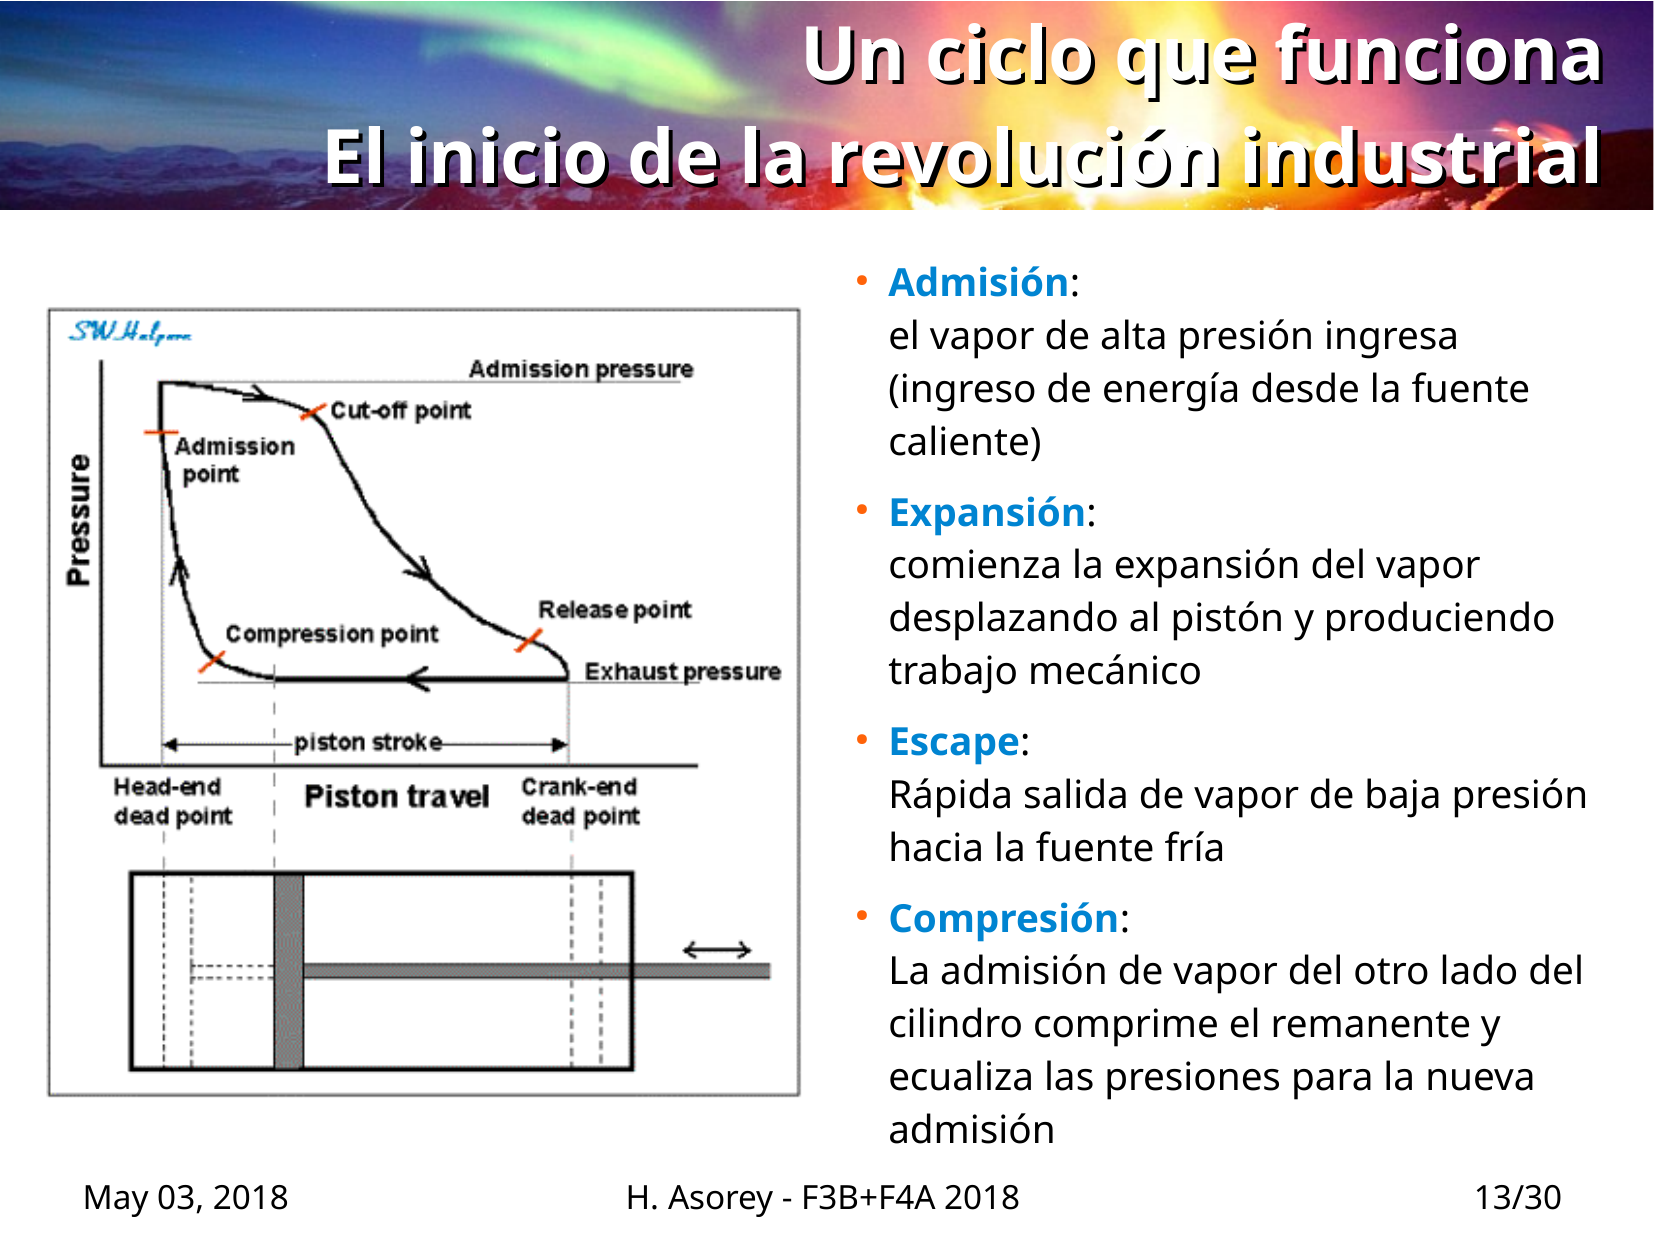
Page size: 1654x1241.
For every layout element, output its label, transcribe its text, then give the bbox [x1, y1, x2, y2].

title Un ciclo que funciona El inicio de la revolución industrial [45, 11, 1606, 195]
list Admisión: el vapor de alta presión ingresa (ingreso de energía desde la fuente caliente) Expansión: comienza la expansión del vapor desplazando al pistón y produciendo trabajo mecánico Escape: Rápida salida de vapor de baja presión hacia la fuente fría Compresión: La admisión de vapor del otro lado del cilindro comprime el remanente y ecualiza las presiones para la nueva admisión [844, 255, 1606, 1156]
picture [0, 1, 1654, 210]
picture [45, 304, 807, 1105]
